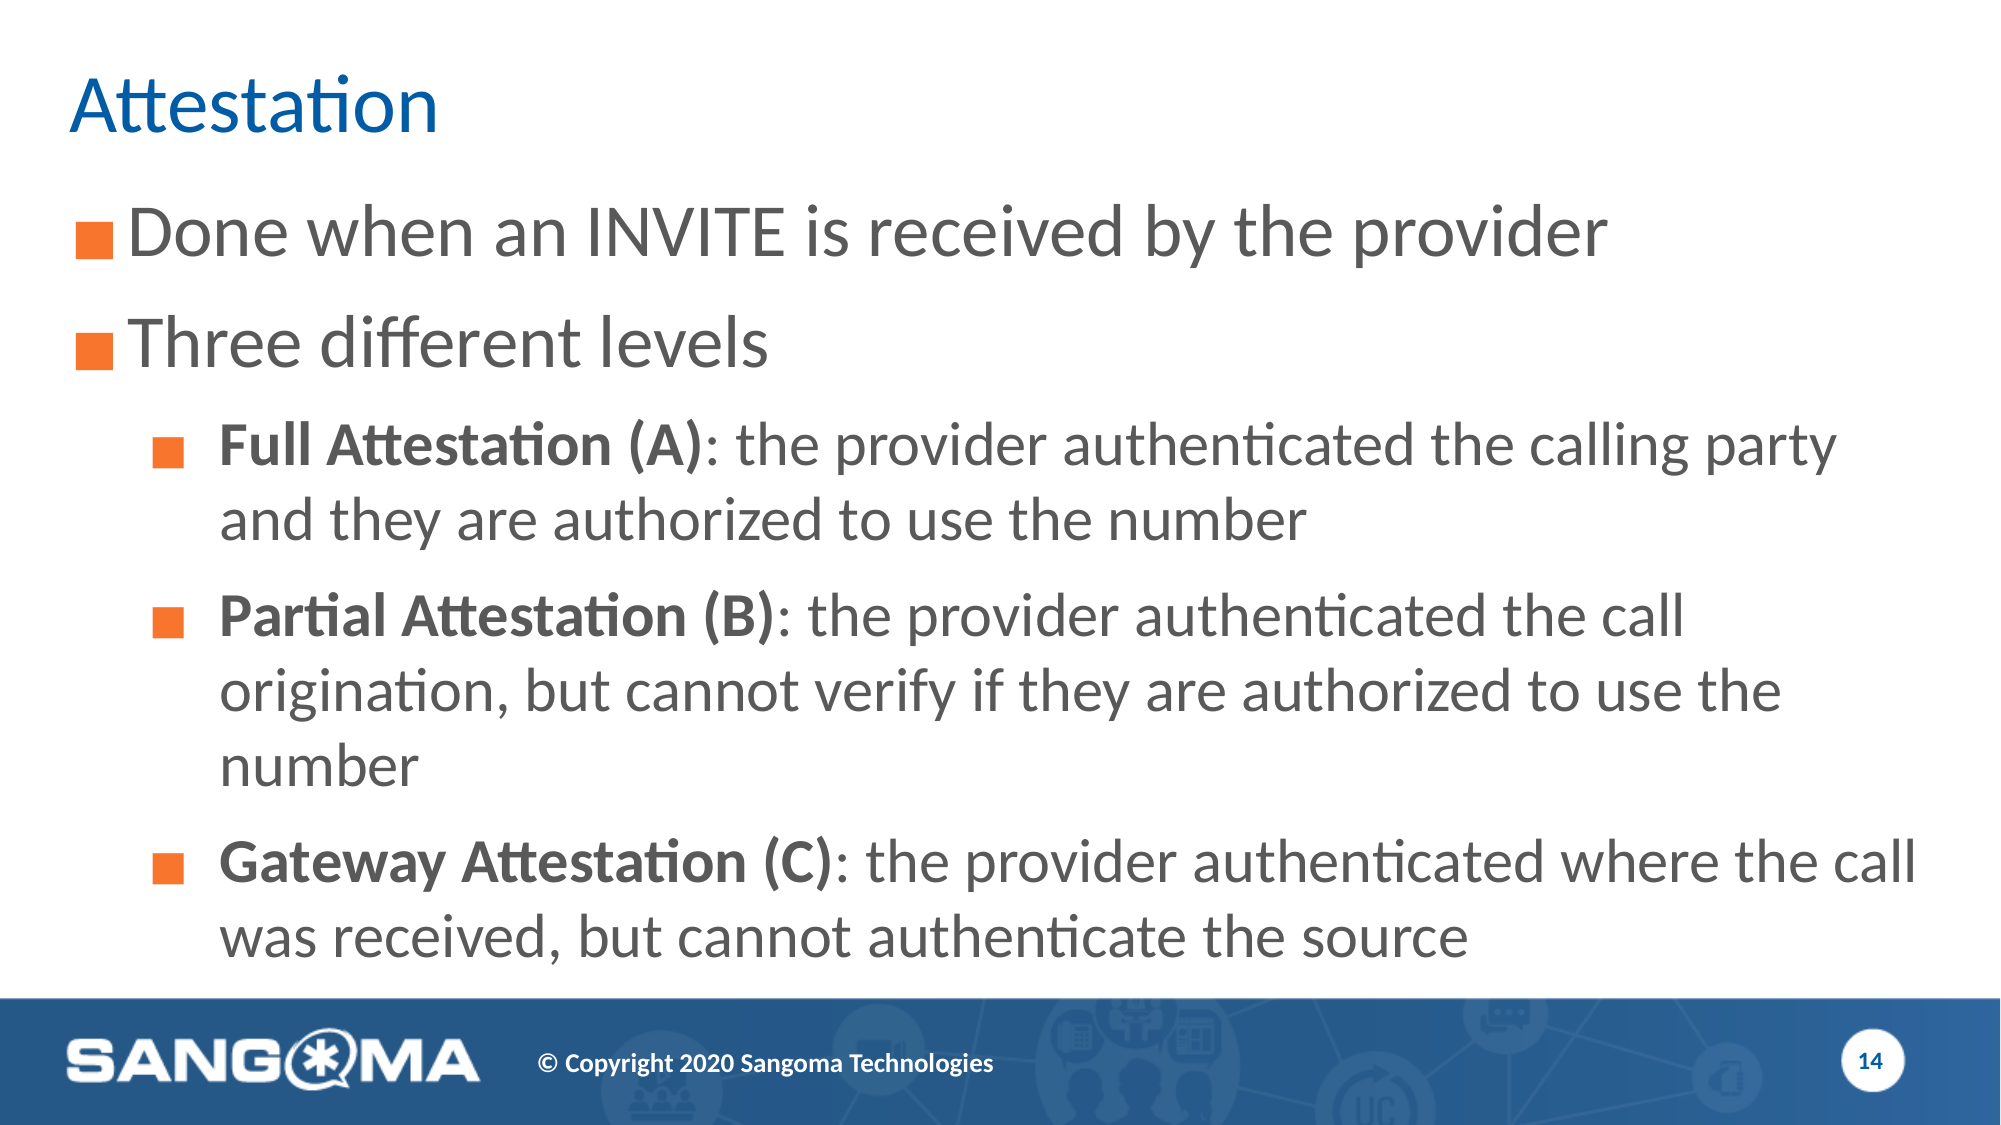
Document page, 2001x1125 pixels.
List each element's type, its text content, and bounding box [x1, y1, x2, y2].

title Attestation [54, 48, 1945, 164]
list Done when an INVITE is received by the provider Three different levels Full Attestation (A): the provider authenticated the calling party and they are authorized to use the number Partial Attestation (B): the provider authenticated the call origination, but cannot verify if they are authorized to use the number Gateway Attestation (C): the provider authenticated where the call was received, but cannot authenticate the source [54, 174, 1945, 999]
picture [0, 0, 2001, 1125]
